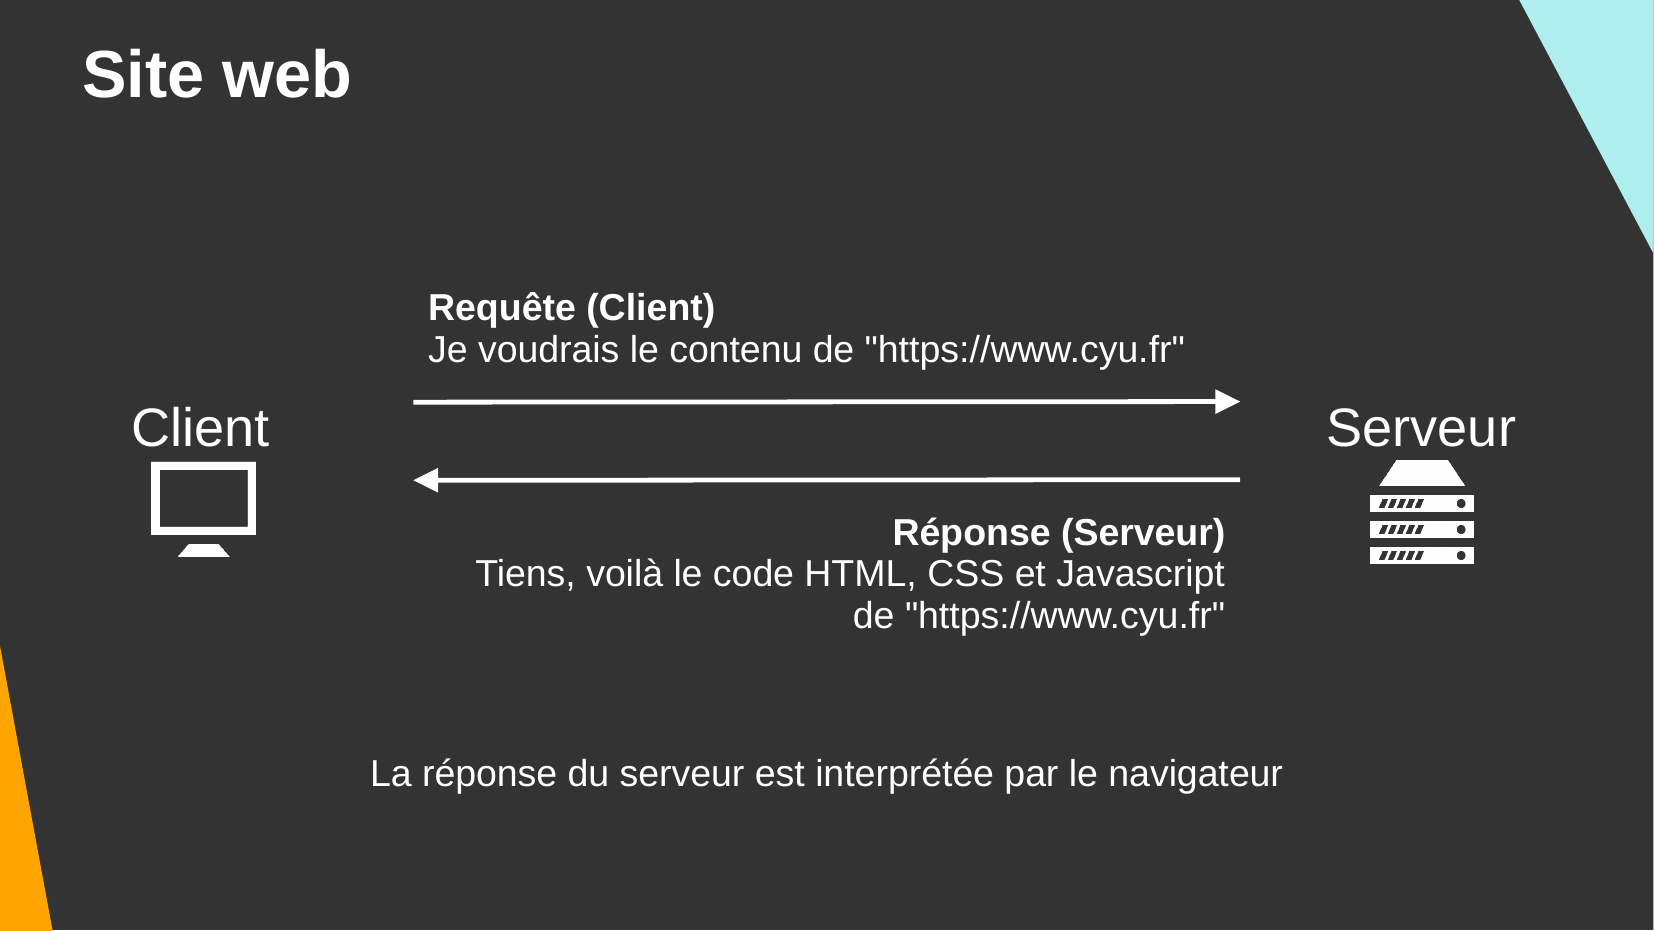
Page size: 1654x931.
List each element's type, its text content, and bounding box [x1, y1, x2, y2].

title Site web [82, 36, 1571, 114]
text_box Client [106, 390, 296, 466]
text_box Réponse (Serveur) Tiens, voilà le code HTML, CSS et Javascript de "https://www.cyu.fr" [413, 503, 1241, 645]
picture [151, 457, 256, 561]
text_box [0, 645, 53, 931]
text_box [1519, 0, 1654, 255]
picture [1370, 460, 1474, 564]
text_box Serveur [1311, 390, 1532, 466]
text_box La réponse du serveur est interprétée par le navigateur [336, 745, 1317, 804]
text_box Requête (Client) Je voudrais le contenu de "https://www.cyu.fr" [413, 279, 1241, 420]
